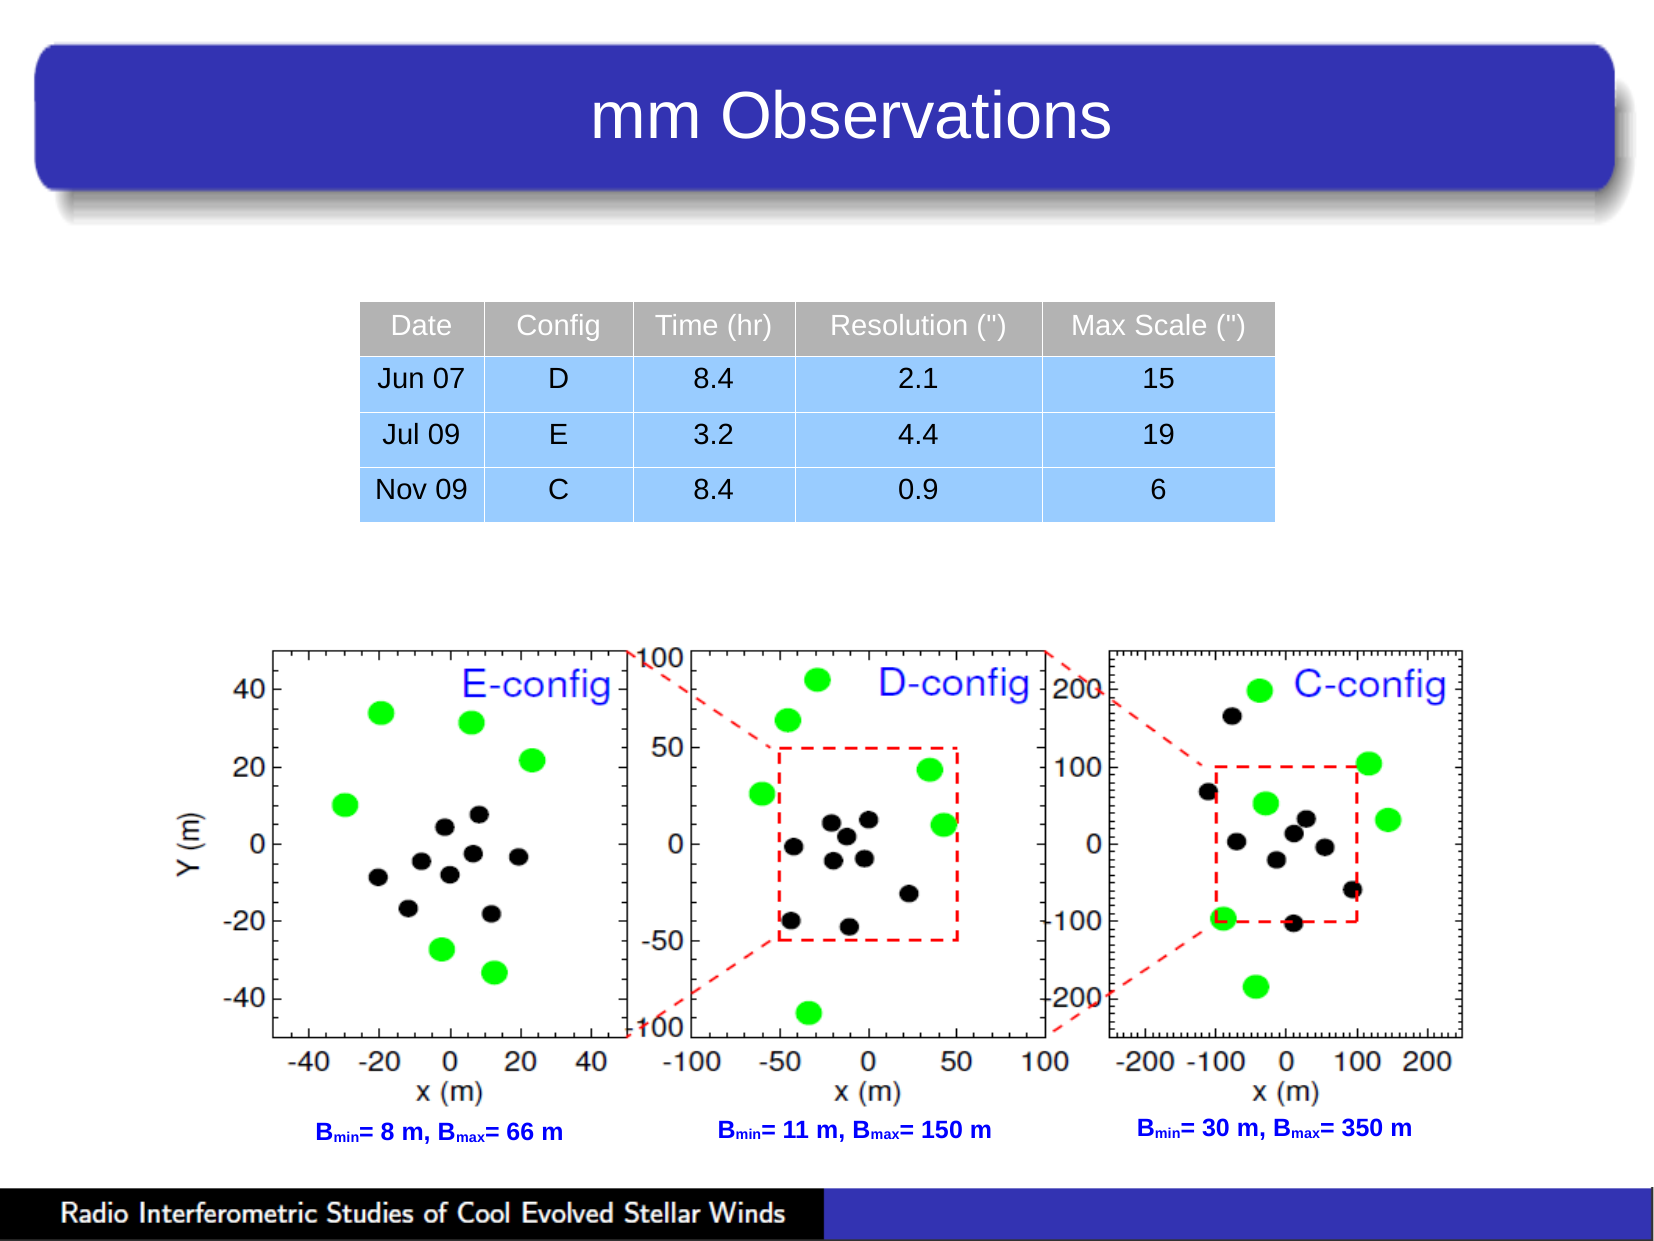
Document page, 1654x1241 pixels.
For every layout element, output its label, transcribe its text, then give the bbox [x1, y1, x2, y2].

table_cell 6 [1043, 468, 1275, 522]
table_cell 8.4 [634, 357, 795, 412]
table_cell C [485, 468, 633, 522]
table_cell Jun 07 [360, 357, 484, 412]
table_cell 0.9 [796, 468, 1042, 522]
table_header Config [485, 302, 633, 356]
picture [171, 639, 1471, 1111]
table_cell 2.1 [796, 357, 1042, 412]
text_box Bmin= 30 m, Bmax= 350 m [1122, 1106, 1453, 1158]
table_header Max Scale (") [1043, 302, 1275, 356]
text_box Bmin= 8 m, Bmax= 66 m [300, 1110, 585, 1162]
picture [23, 29, 1648, 237]
text_box mm Observations [59, 70, 1595, 189]
table_cell E [485, 413, 633, 467]
table_cell 4.4 [796, 413, 1042, 467]
text_box Bmin= 11 m, Bmax= 150 m [702, 1107, 1034, 1160]
picture [0, 1187, 1654, 1241]
table_header Time (hr) [634, 302, 795, 356]
table_header Resolution (") [796, 302, 1042, 356]
table_cell D [485, 357, 633, 412]
table_cell 15 [1043, 357, 1275, 412]
table_cell Jul 09 [360, 413, 484, 467]
table_cell Nov 09 [360, 468, 484, 522]
table_cell 3.2 [634, 413, 795, 467]
table_cell 8.4 [634, 468, 795, 522]
table_cell 19 [1043, 413, 1275, 467]
table_header Date [360, 302, 484, 356]
